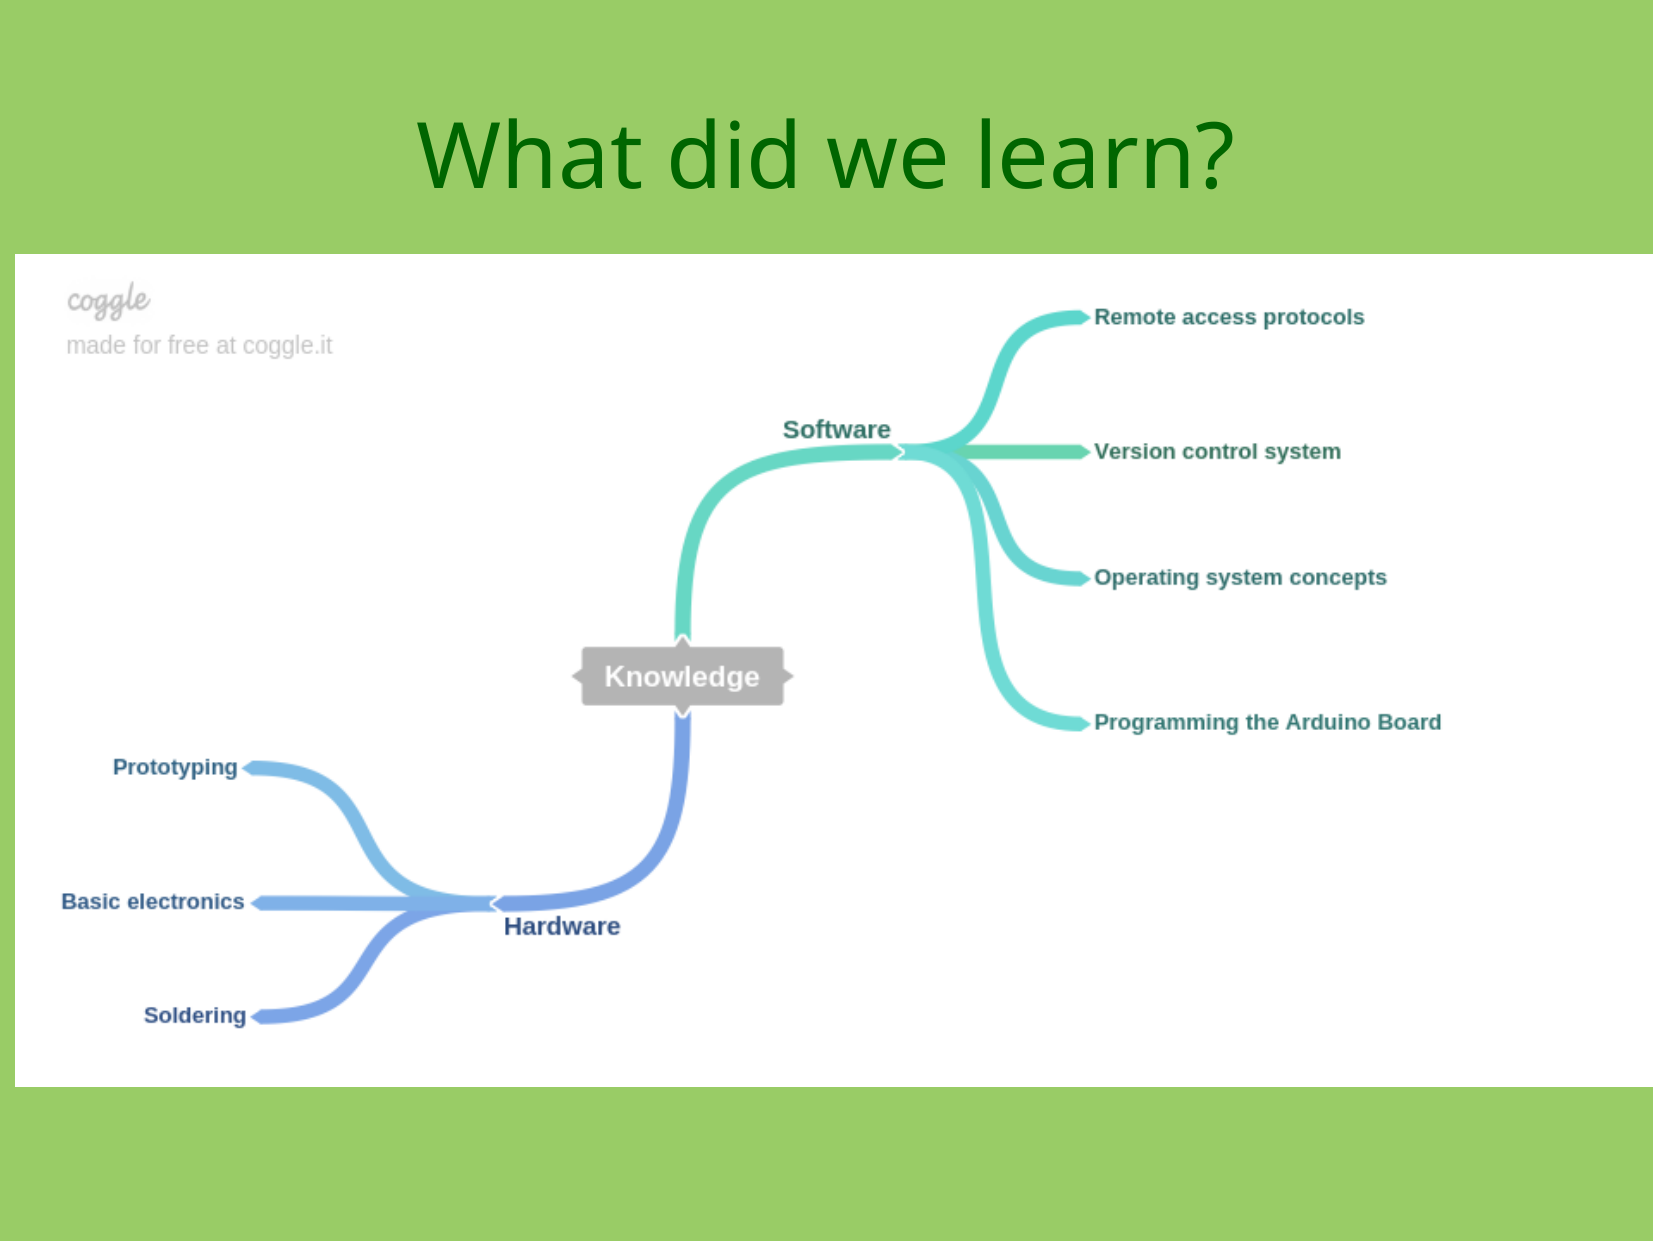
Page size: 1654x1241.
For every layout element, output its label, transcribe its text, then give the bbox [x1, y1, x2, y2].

title What did we learn? [82, 49, 1571, 254]
picture [15, 254, 1653, 1087]
